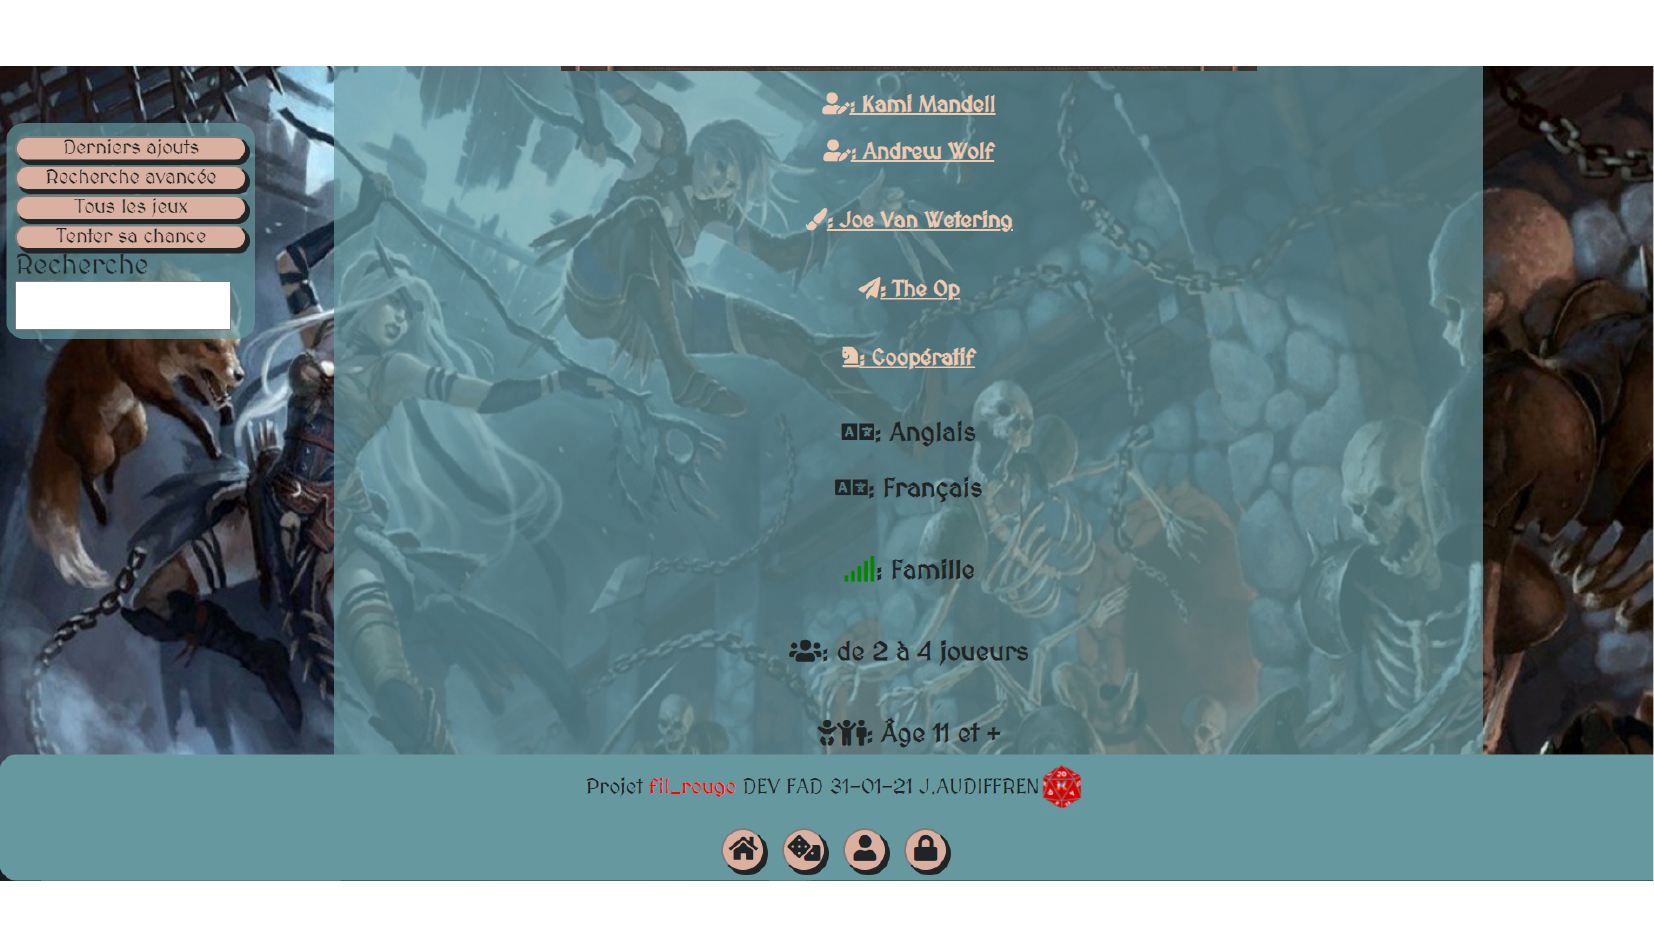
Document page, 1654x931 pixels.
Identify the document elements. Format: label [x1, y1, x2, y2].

picture [0, 66, 1654, 881]
